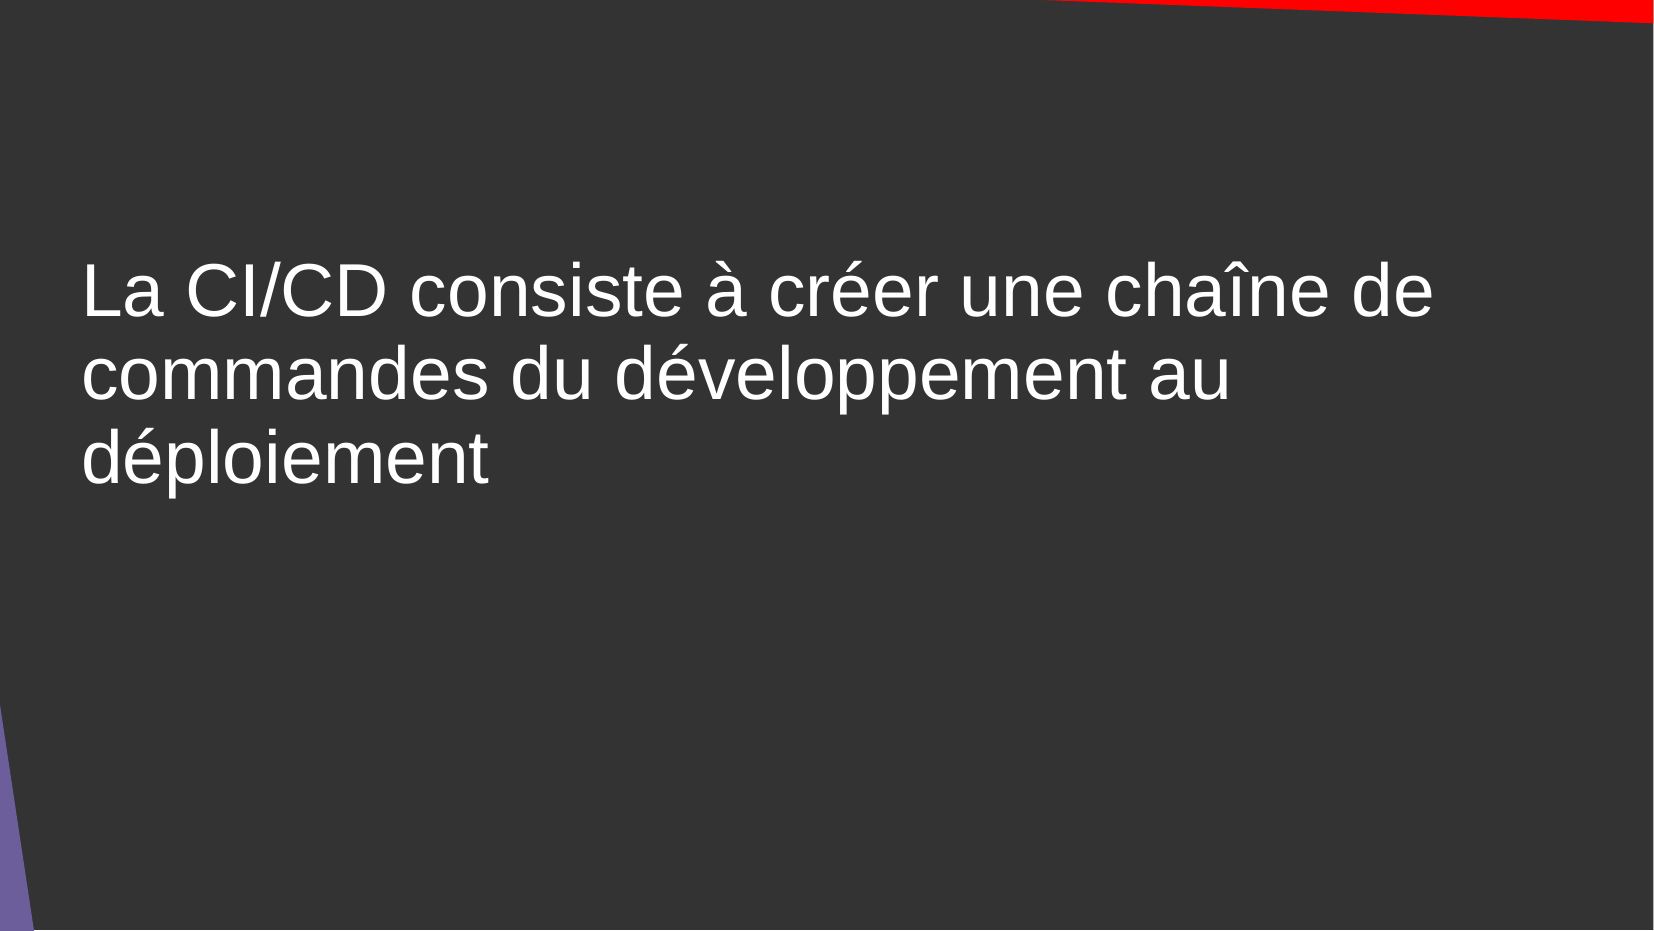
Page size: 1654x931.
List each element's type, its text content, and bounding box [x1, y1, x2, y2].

text_box [1042, 0, 1654, 24]
text_box [0, 704, 35, 931]
list La CI/CD consiste à créer une chaîne de commandes du développement au déploiement [80, 248, 1560, 520]
